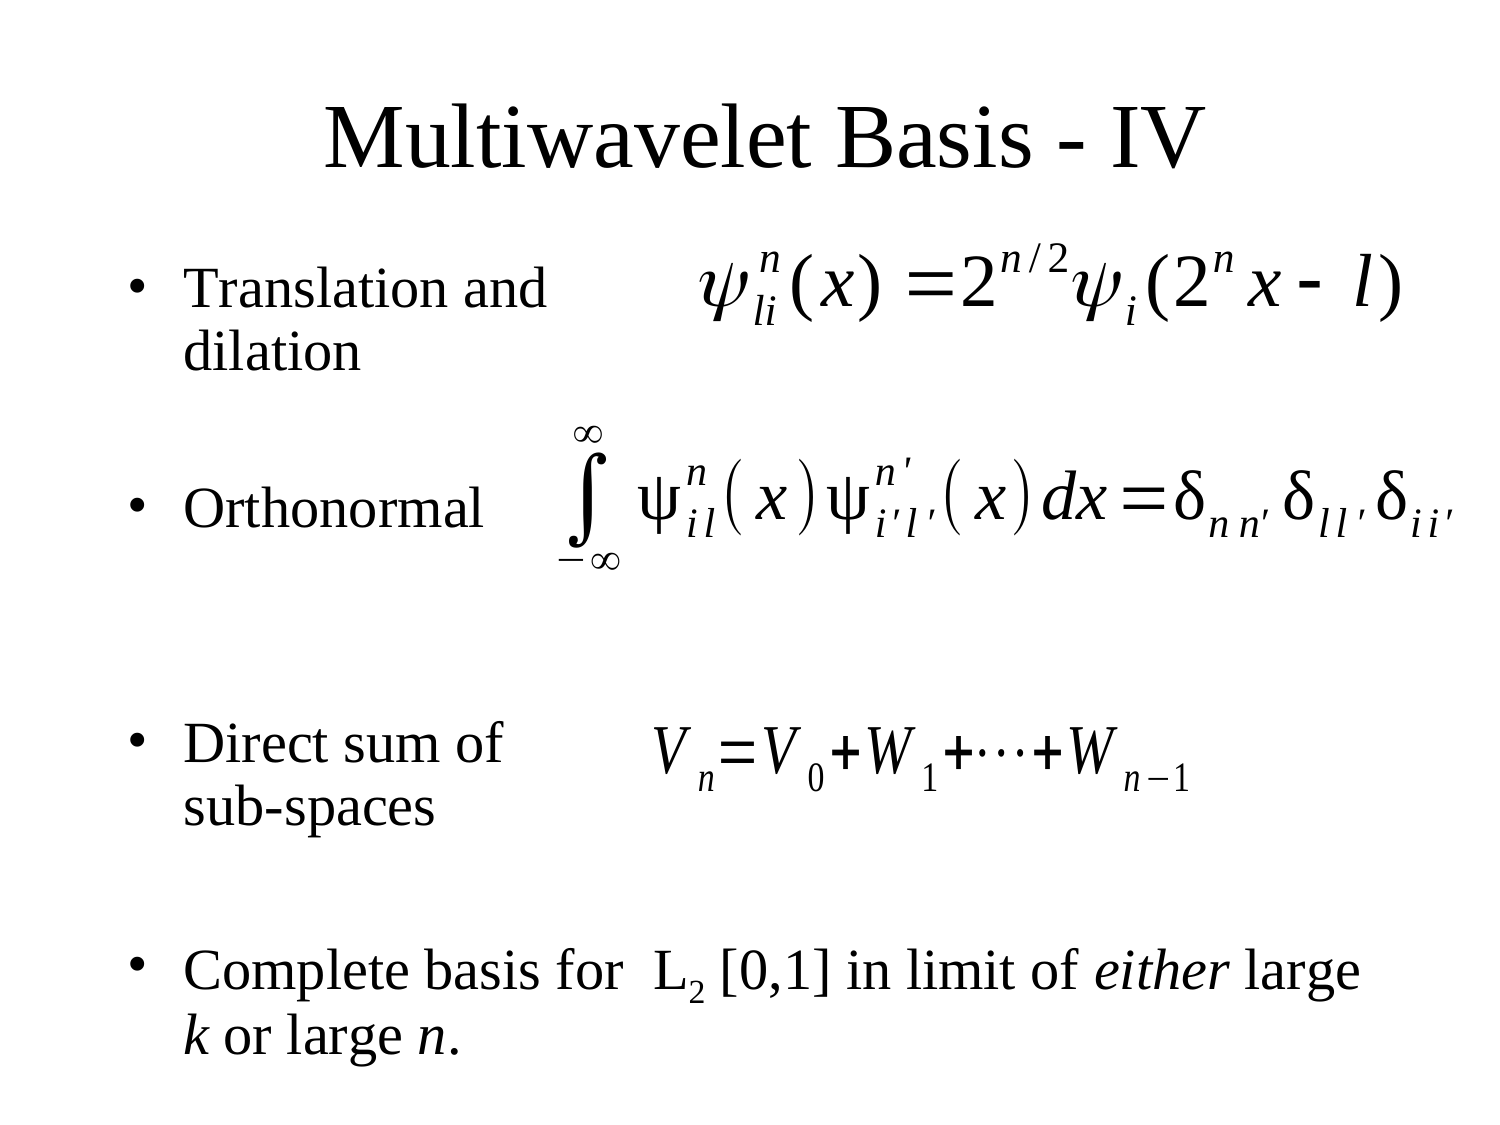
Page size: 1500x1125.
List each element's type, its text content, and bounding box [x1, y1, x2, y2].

chart [693, 224, 1420, 344]
title Multiwavelet Basis - IV [112, 37, 1388, 225]
chart [637, 712, 1203, 801]
list Translation and dilation Orthonormal Direct sum of sub-spaces Complete basis for L2 [0,1] in limit of either large k or large n. [112, 249, 1388, 1082]
chart [536, 423, 1474, 572]
